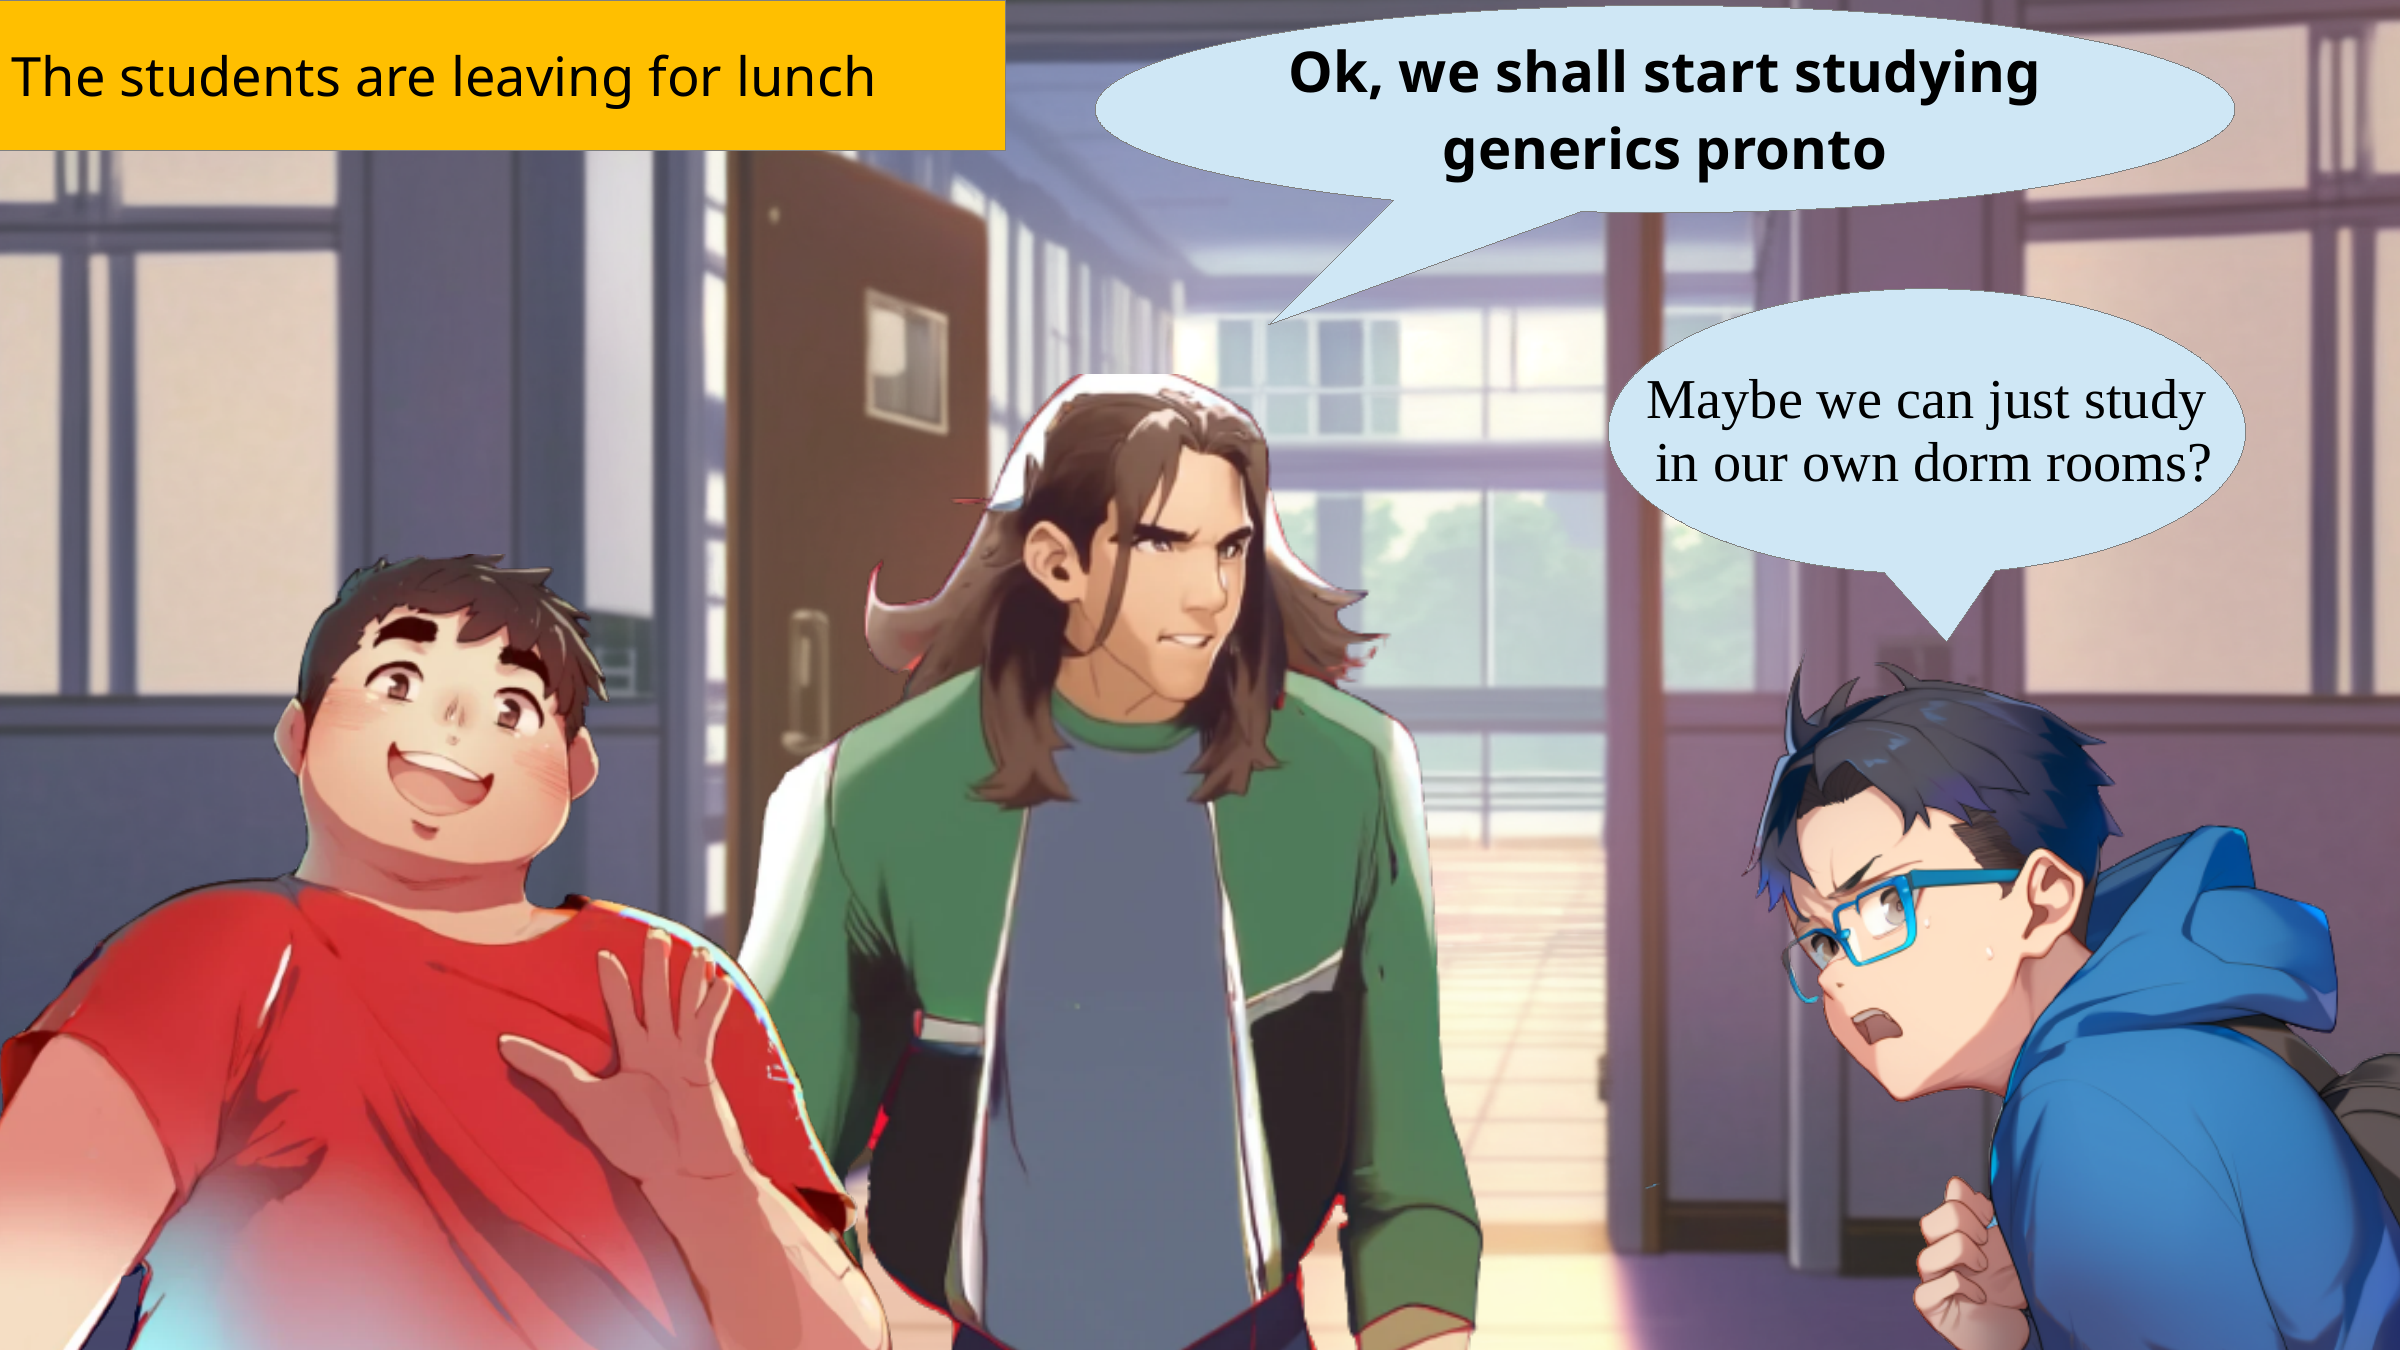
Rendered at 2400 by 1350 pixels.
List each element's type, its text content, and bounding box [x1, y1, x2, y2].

text_box Maybe we can just study in our own dorm rooms? [1608, 288, 2246, 642]
text_box The students are leaving for lunch [0, 0, 1006, 151]
picture [0, 0, 2400, 1350]
text_box Ok, we shall start studying generics pronto [1095, 5, 2235, 325]
